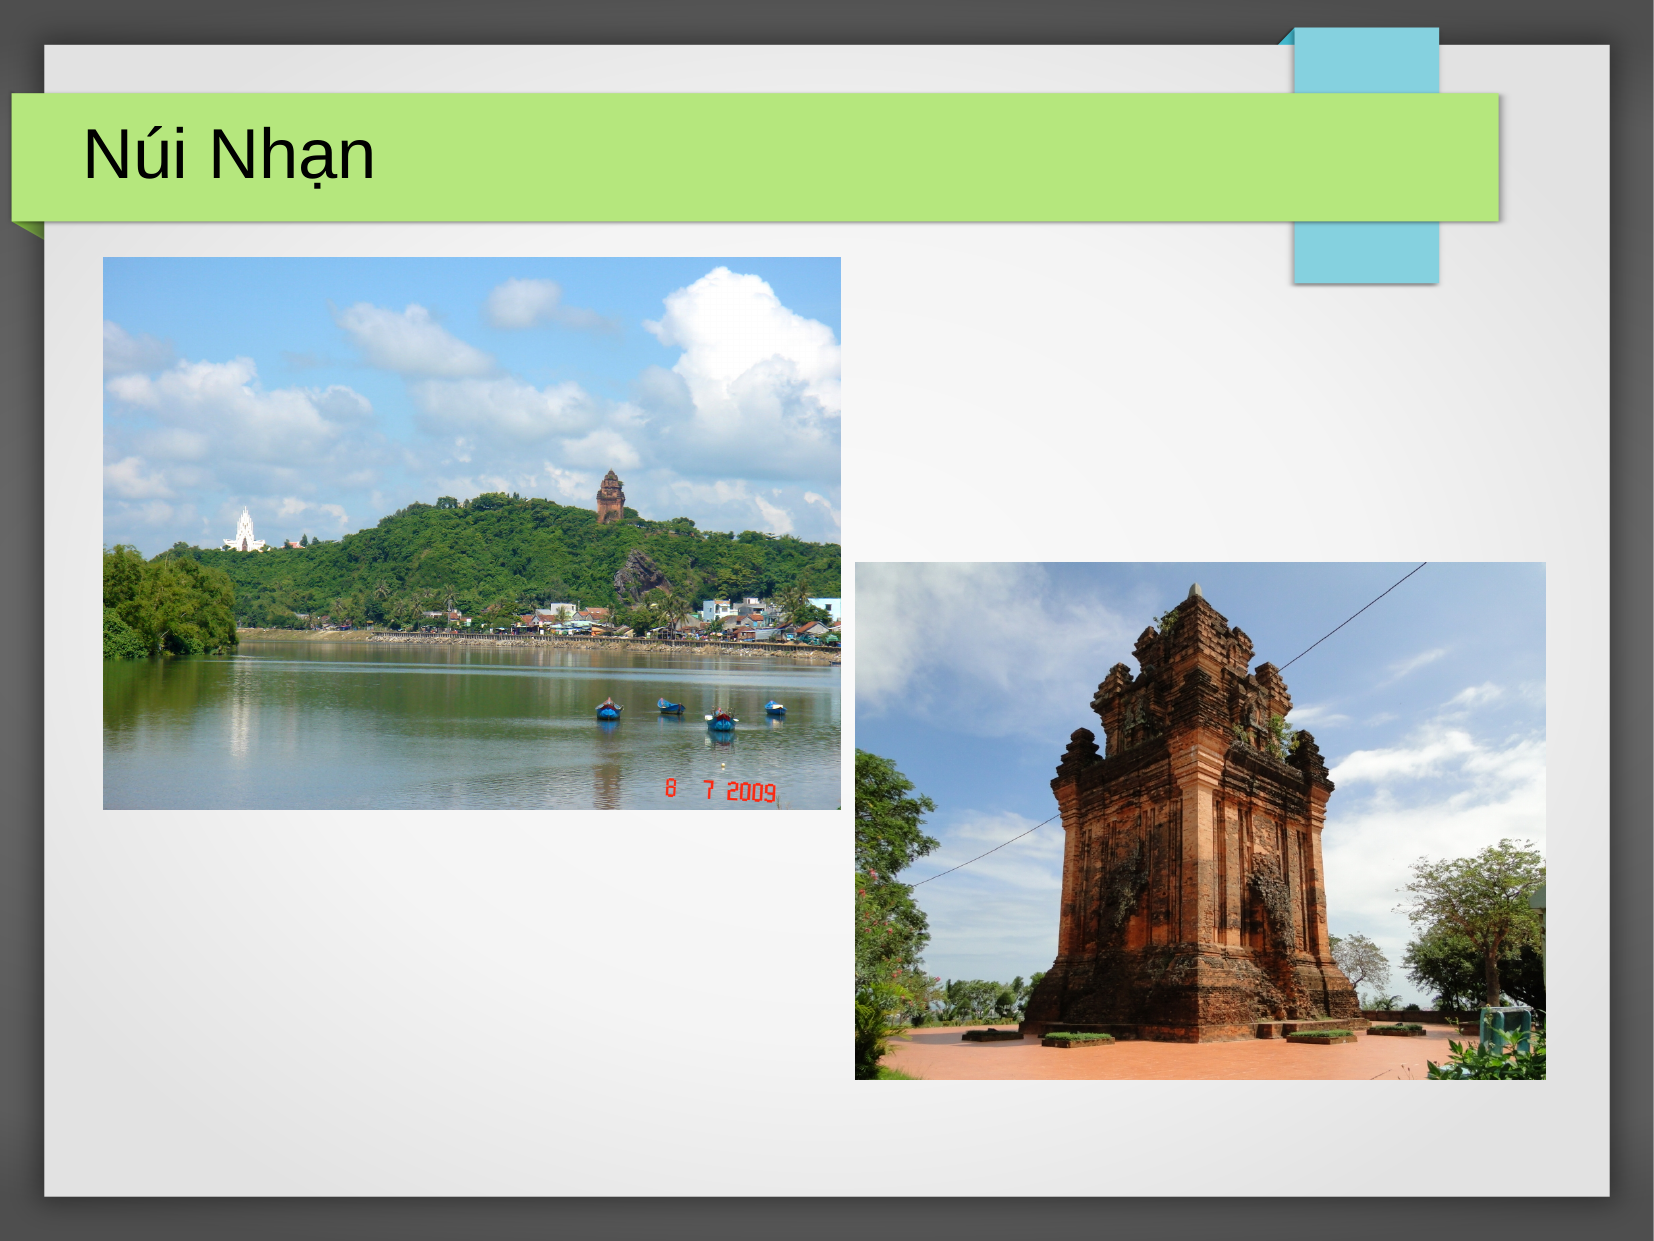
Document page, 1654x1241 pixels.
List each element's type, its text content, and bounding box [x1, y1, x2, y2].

picture [0, 0, 1654, 1241]
title Núi Nhạn [82, 94, 1264, 213]
